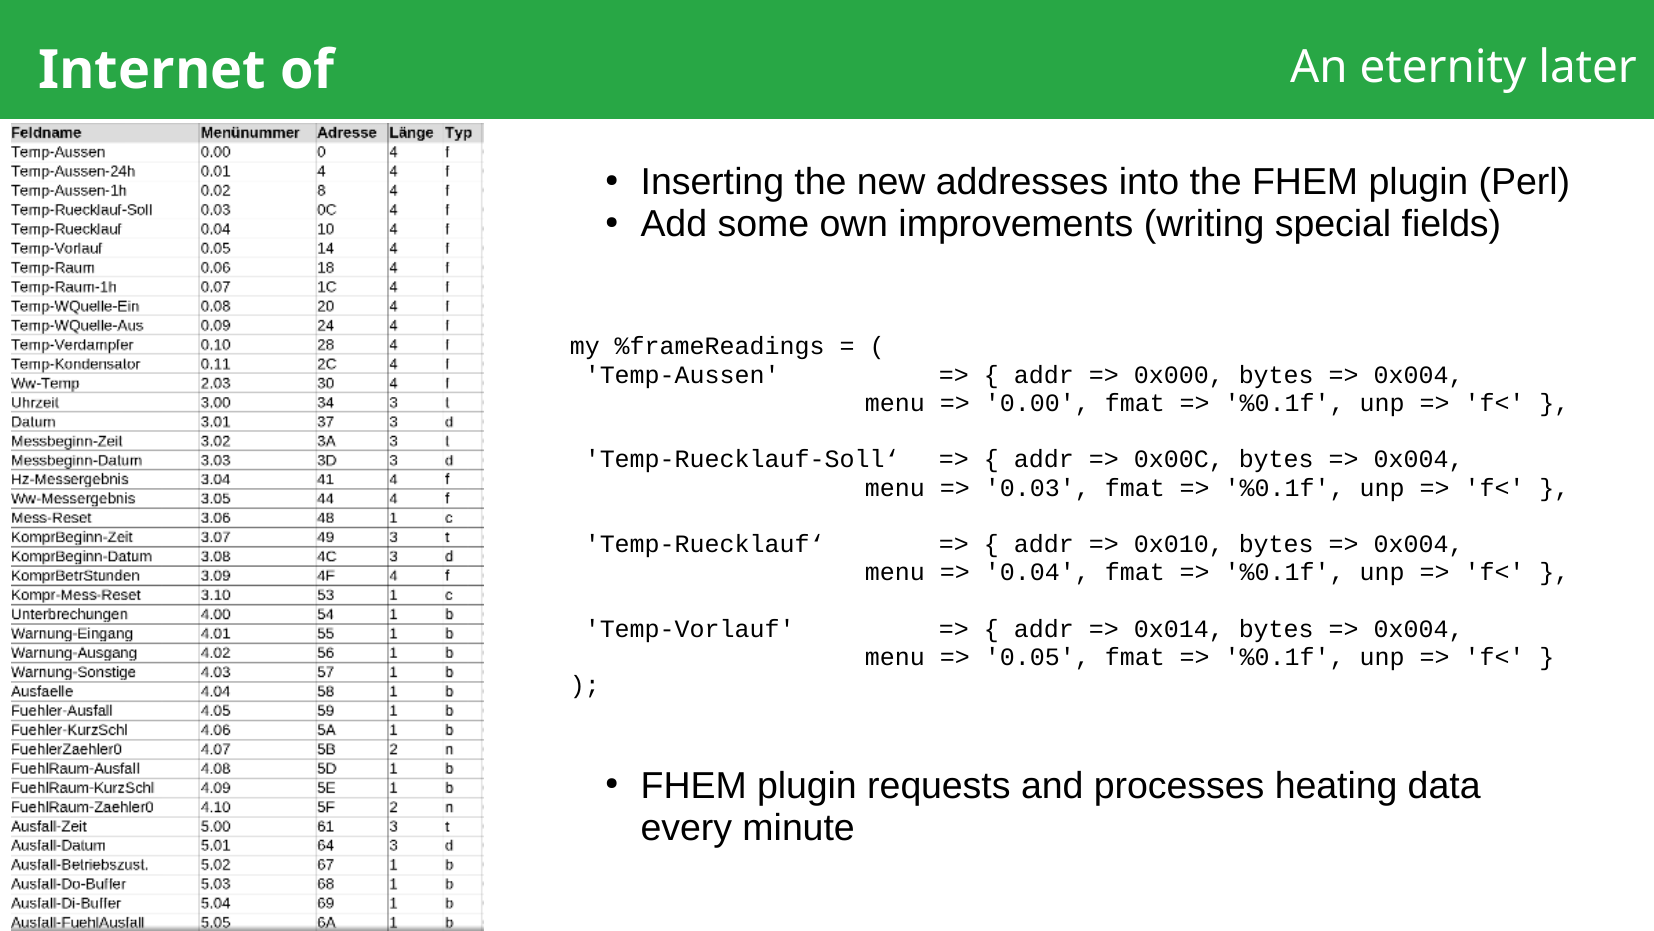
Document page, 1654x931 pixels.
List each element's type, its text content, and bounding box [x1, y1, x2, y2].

text_box my %frameReadings = ( 'Temp-Aussen' => { addr => 0x000, bytes => 0x004, menu => '0.00', fmat => '%0.1f', unp => 'f<' }, 'Temp-Ruecklauf-Soll‘ => { addr => 0x00C, bytes => 0x004, menu => '0.03', fmat => '%0.1f', unp => 'f<' }, 'Temp-Ruecklauf‘ => { addr => 0x010, bytes => 0x004, menu => '0.04', fmat => '%0.1f', unp => 'f<' }, 'Temp-Vorlauf' => { addr => 0x014, bytes => 0x004, menu => '0.05', fmat => '%0.1f', unp => 'f<' } ); [555, 326, 1595, 714]
text_box FHEM plugin requests and processes heating data every minute [590, 756, 1595, 898]
text_box [0, 0, 1654, 119]
text_box An eternity later [1275, 25, 1654, 149]
picture [11, 123, 484, 931]
text_box Inserting the new addresses into the FHEM plugin (Perl) Add some own improvements (writing special fields) [590, 153, 1595, 326]
text_box Internet of Things [23, 23, 508, 102]
